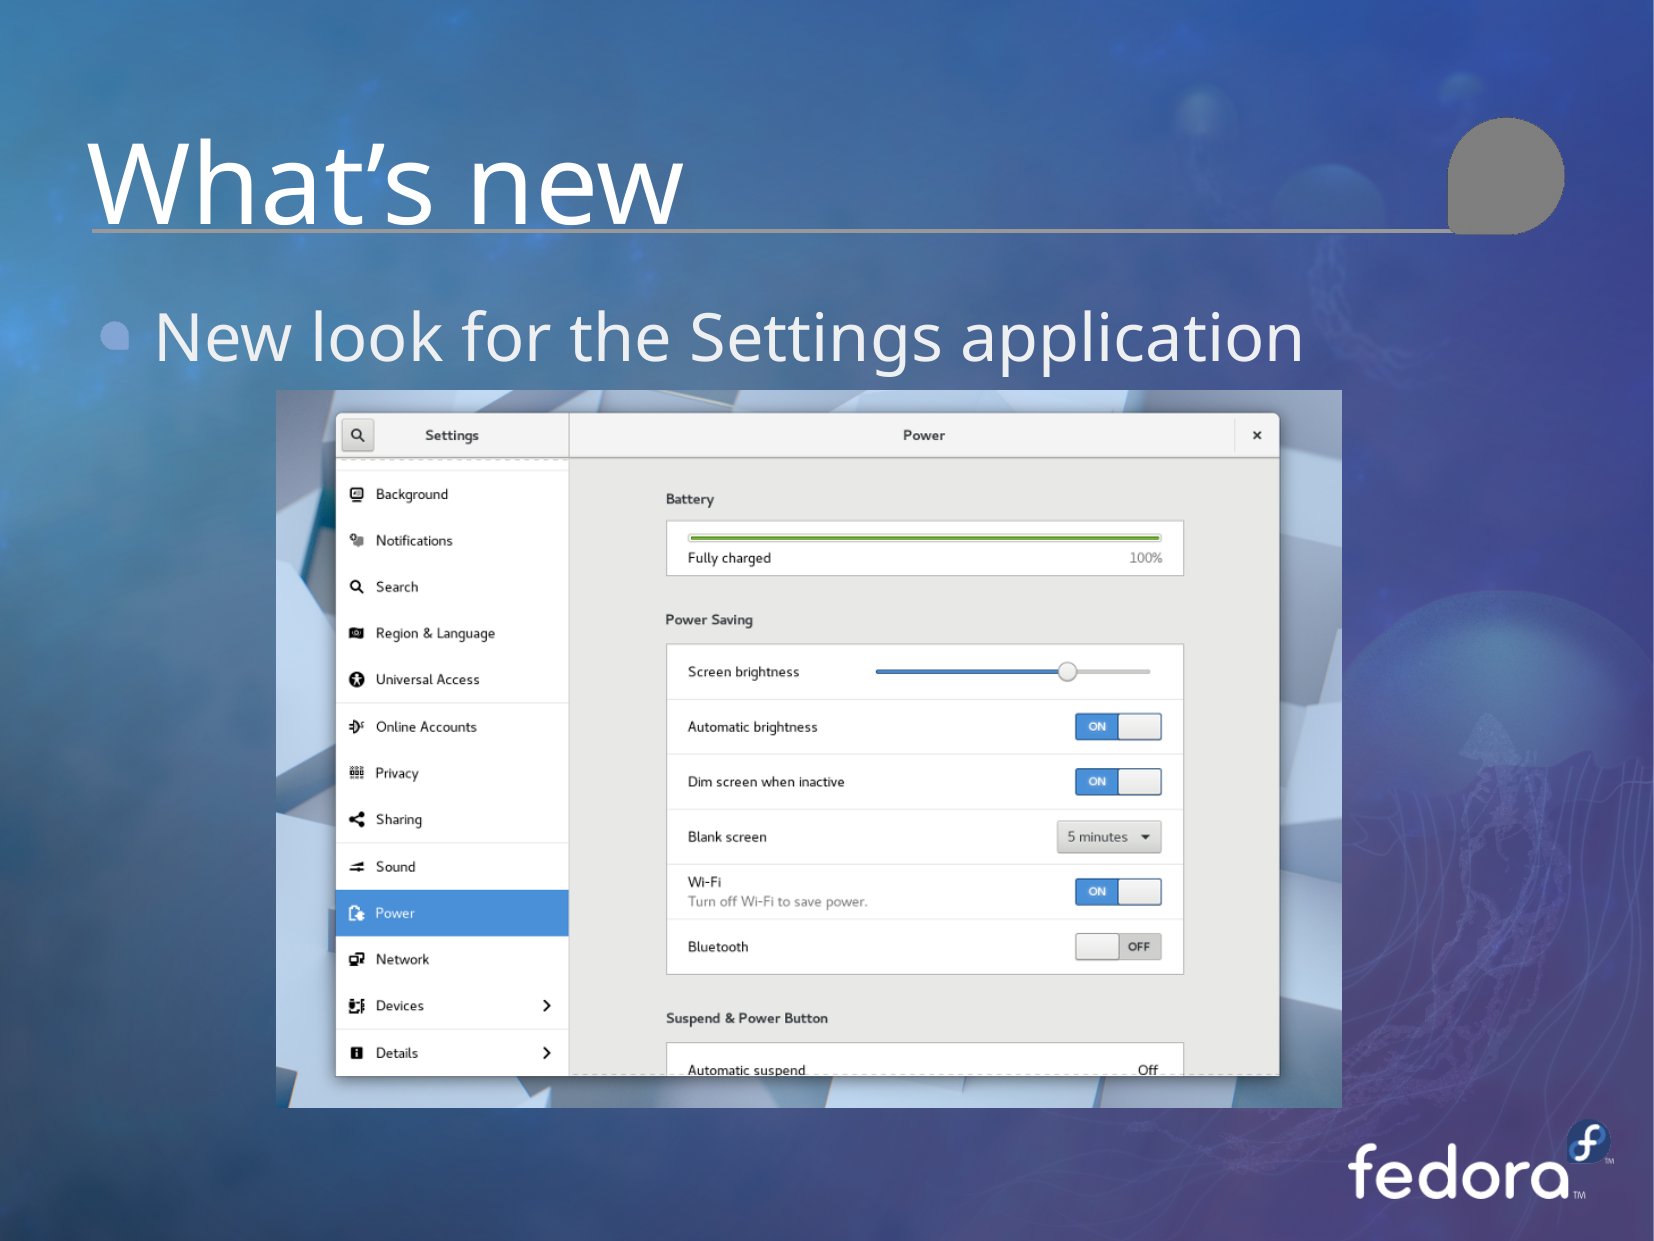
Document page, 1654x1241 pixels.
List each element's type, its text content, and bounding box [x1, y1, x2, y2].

title What’s new [86, 112, 1575, 249]
list New look for the Settings application [82, 290, 1571, 1010]
picture [0, 0, 1654, 1241]
